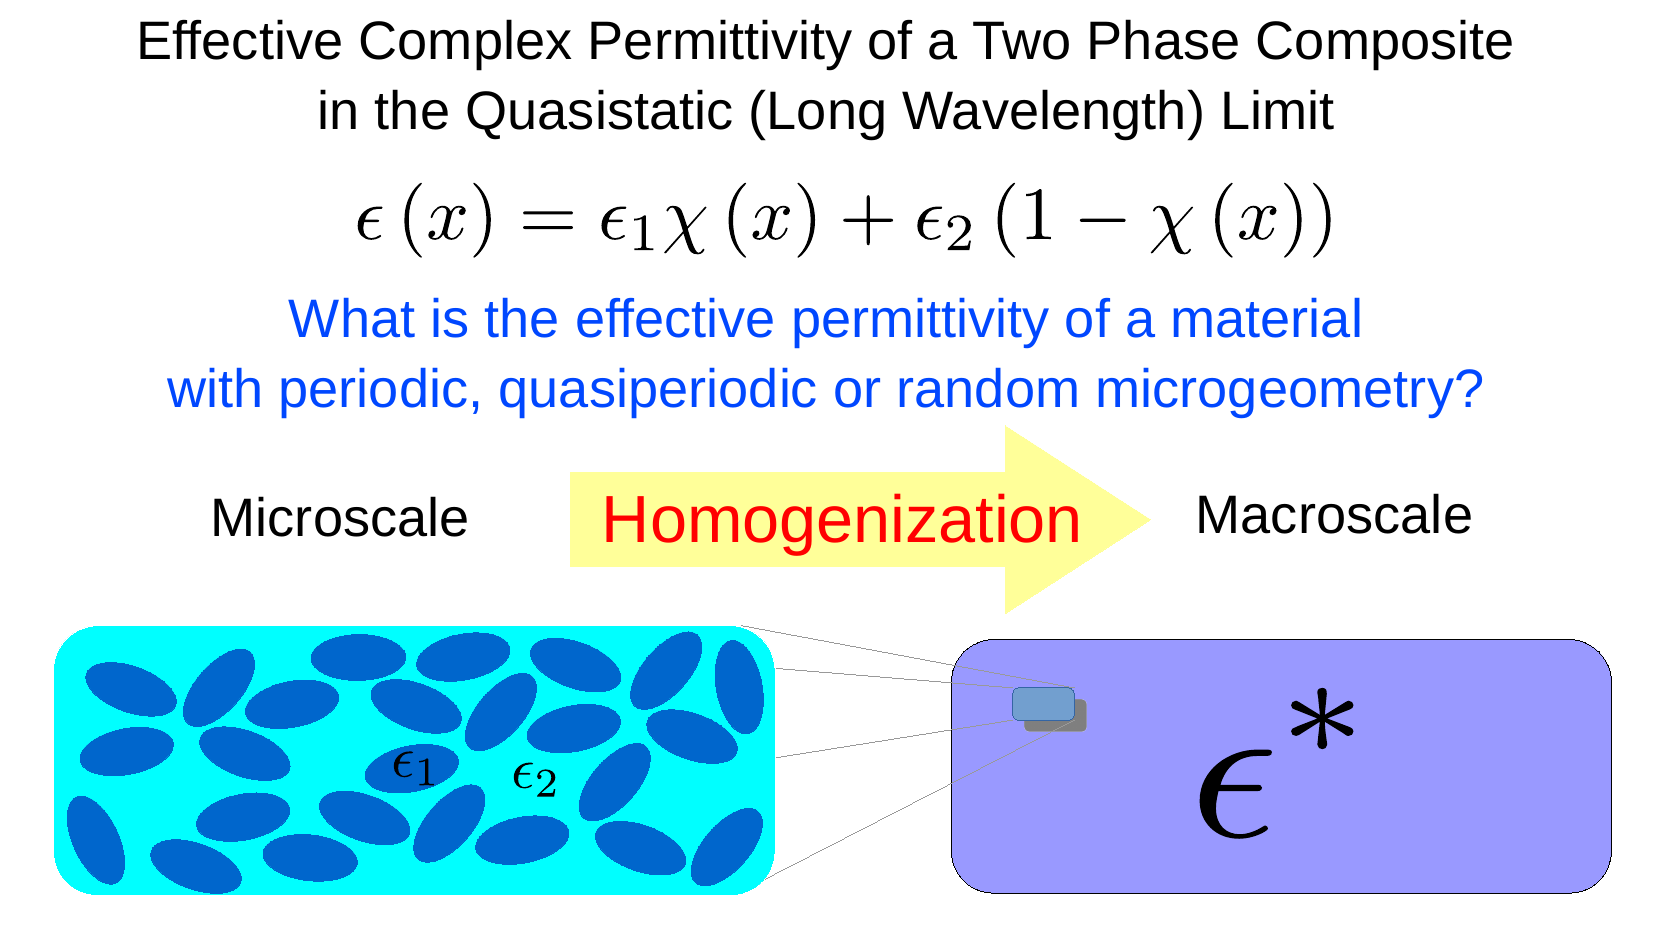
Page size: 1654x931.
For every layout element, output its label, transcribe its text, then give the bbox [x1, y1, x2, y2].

text_box Macroscale [1180, 477, 1504, 614]
text_box Homogenization [570, 425, 1151, 614]
text_box [354, 182, 1331, 258]
title Effective Complex Permittivity of a Two Phase Composite in the Quasistatic (Long Wavelength) Limit What is the effective permittivity of a material with periodic, quasiperiodic or random microgeometry? [82, 1, 1571, 420]
text_box Microscale [195, 480, 486, 556]
text_box [53, 625, 776, 896]
text_box [951, 639, 1612, 894]
